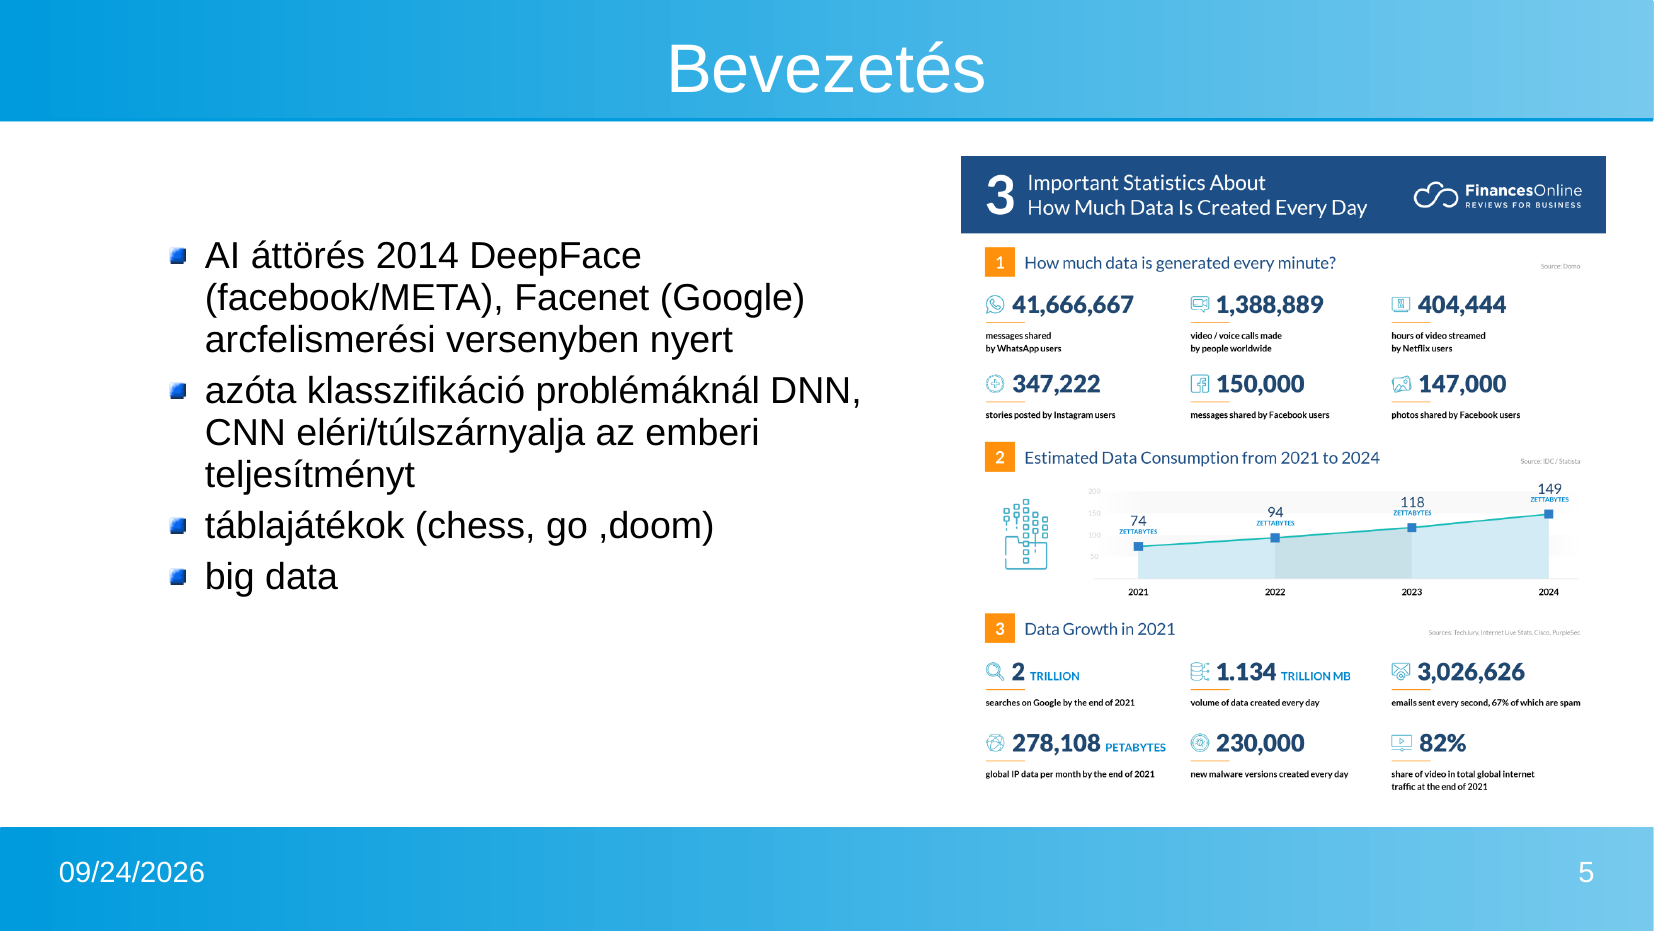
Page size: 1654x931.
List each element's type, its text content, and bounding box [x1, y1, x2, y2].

picture [961, 156, 1606, 801]
title Bevezetés [59, 29, 1595, 108]
text_box AI áttörés 2014 DeepFace (facebook/META), Facenet (Google) arcfelismerési versenyben nyert azóta klasszifikáció problémáknál DNN, CNN eléri/túlszárnyalja az emberi teljesítményt táblajátékok (chess, go ,doom) big data [154, 227, 900, 731]
